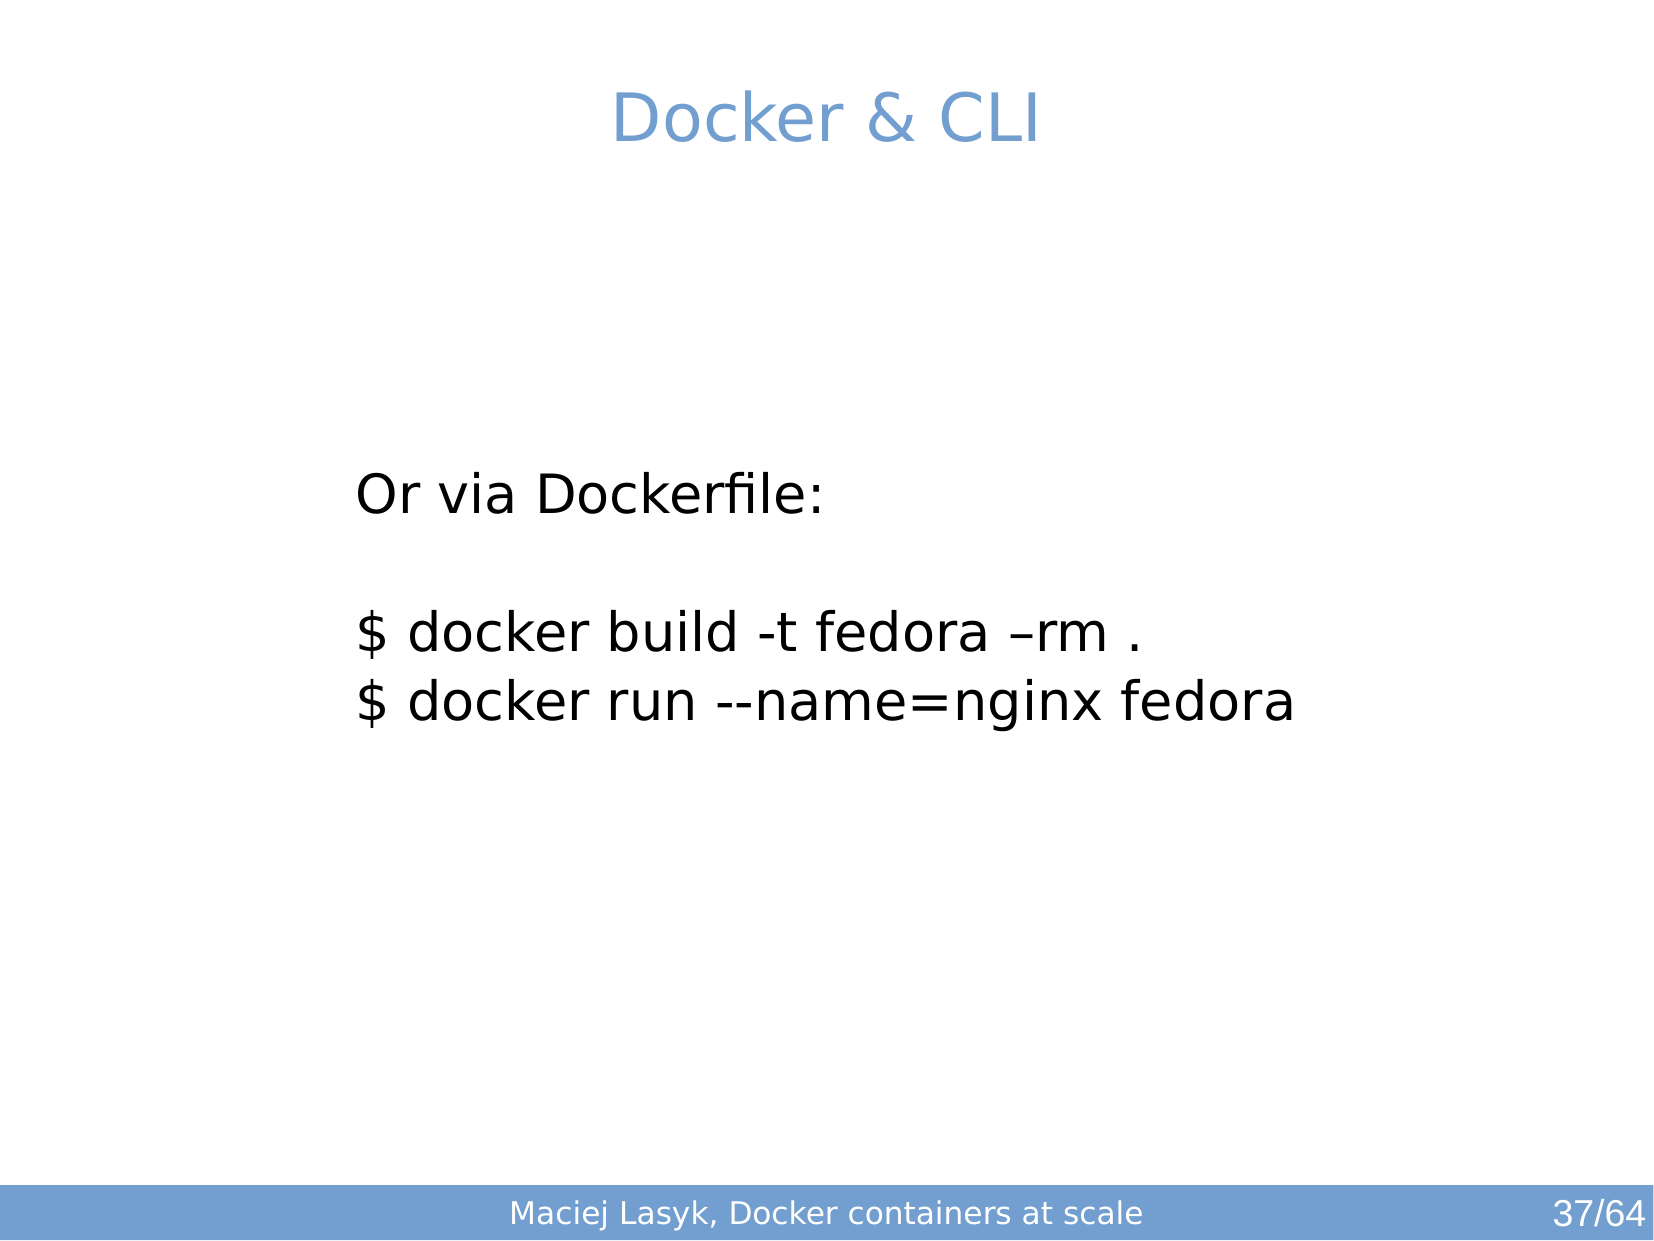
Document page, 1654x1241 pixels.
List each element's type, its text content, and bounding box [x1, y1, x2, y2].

text_box 37/64 [1527, 1185, 1654, 1241]
text_box [0, 1185, 1527, 1241]
text_box Docker & CLI [596, 72, 1058, 166]
text_box Or via Dockerfile: $ docker build -t fedora –rm . $ docker run --name=nginx fedora [340, 456, 1313, 811]
text_box Maciej Lasyk, Docker containers at scale [494, 1188, 1160, 1240]
